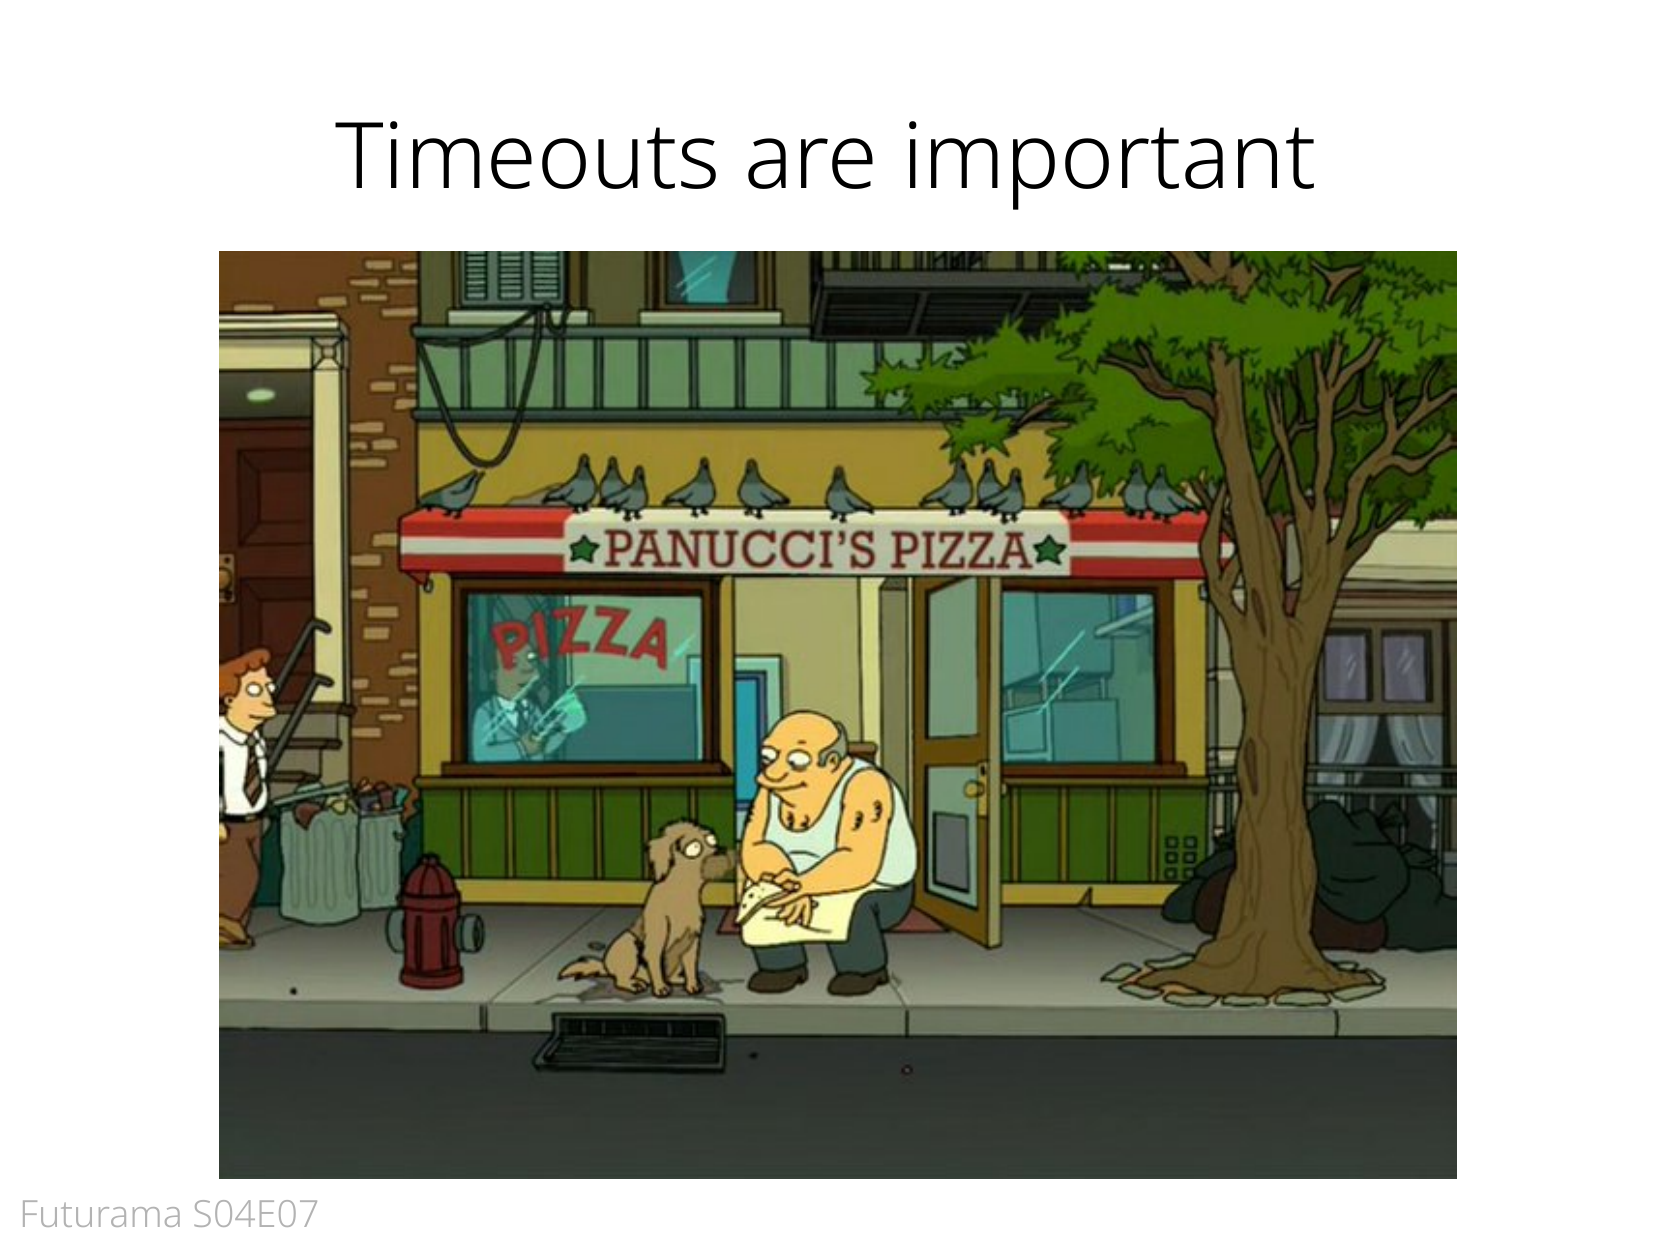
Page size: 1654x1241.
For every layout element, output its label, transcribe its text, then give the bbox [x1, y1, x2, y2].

title Timeouts are important [82, 49, 1571, 257]
picture [219, 251, 1457, 1180]
text_box Futurama S04E07 [4, 1180, 1158, 1241]
